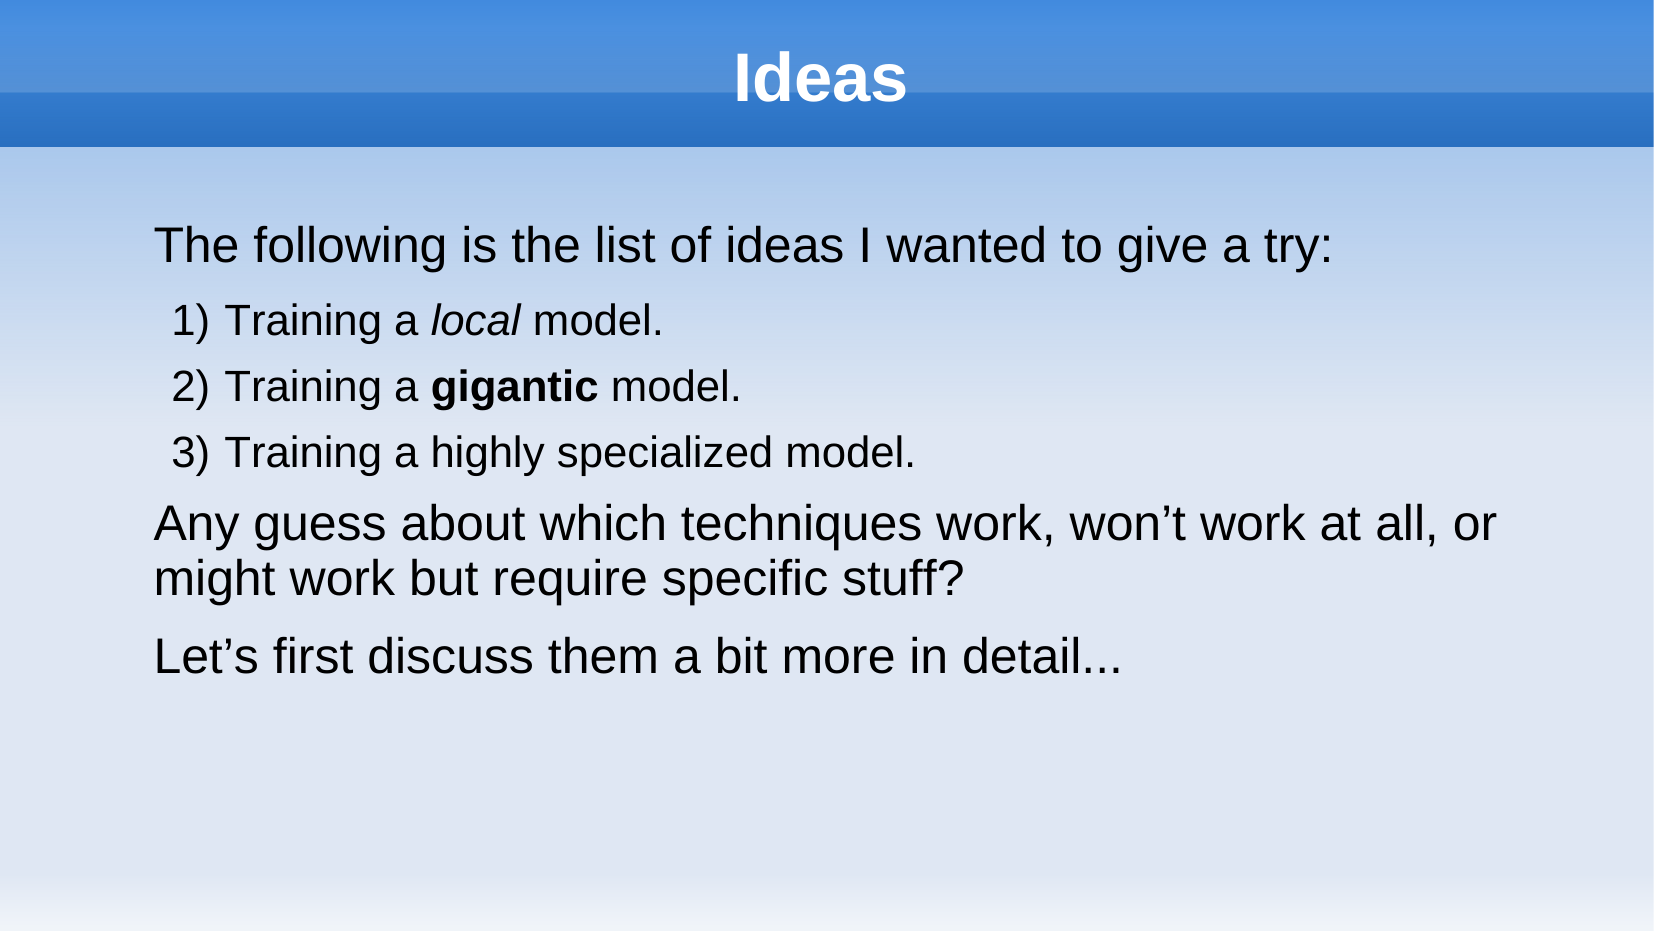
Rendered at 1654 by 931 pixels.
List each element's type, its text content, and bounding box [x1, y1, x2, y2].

title Ideas [76, 0, 1565, 156]
picture [0, 0, 1654, 931]
list The following is the list of ideas I wanted to give a try: Training a local model. Training a gigantic model. Training a highly specialized model. Any guess about which techniques work, won’t work at all, or might work but require specific stuff? Let’s first discuss them a bit more in detail... [82, 217, 1571, 832]
